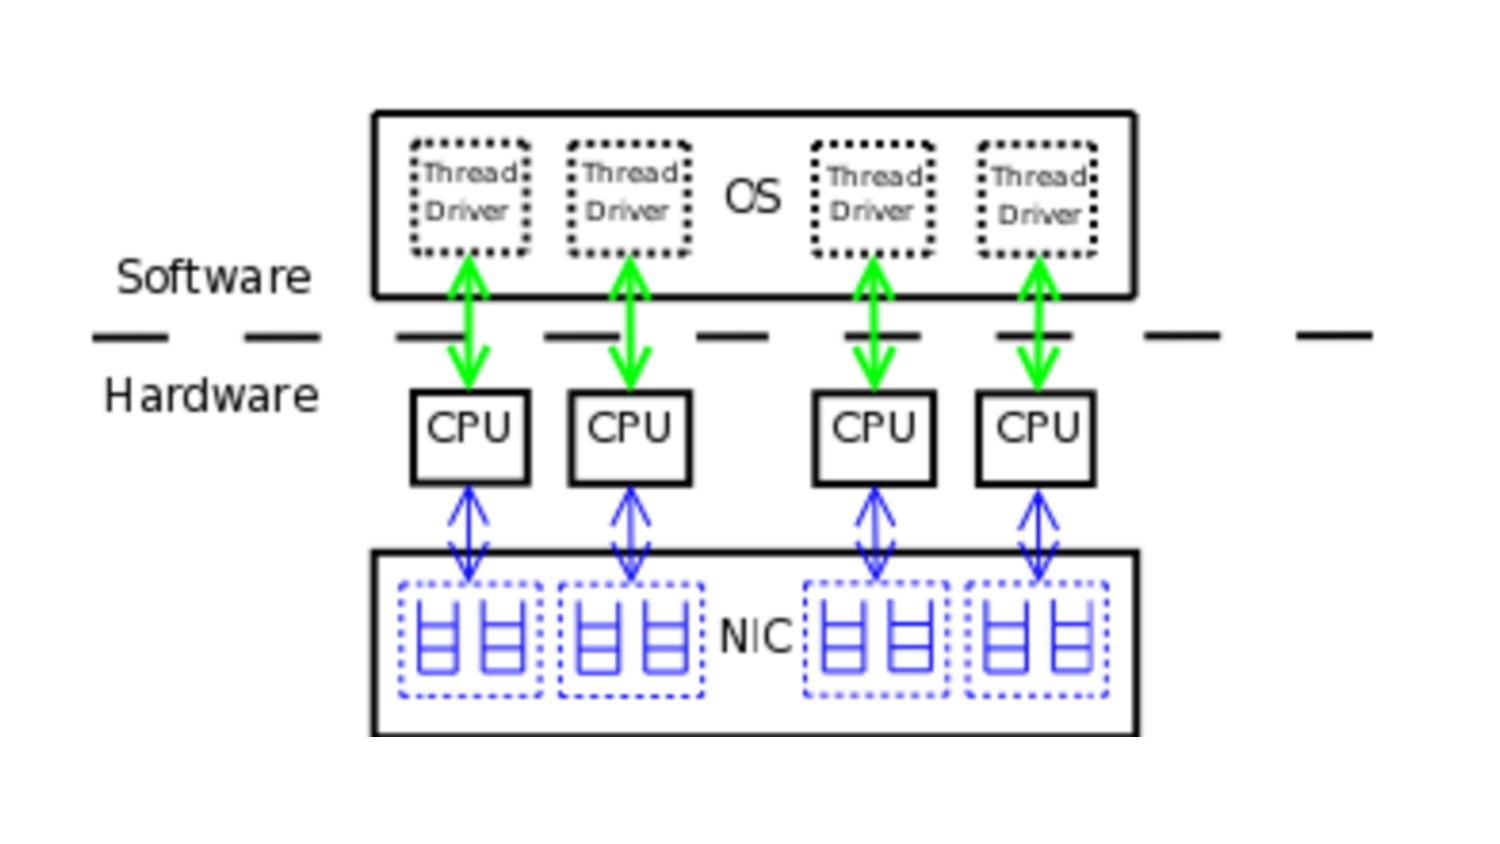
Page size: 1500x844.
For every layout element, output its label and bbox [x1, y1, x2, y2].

picture [85, 106, 1415, 737]
